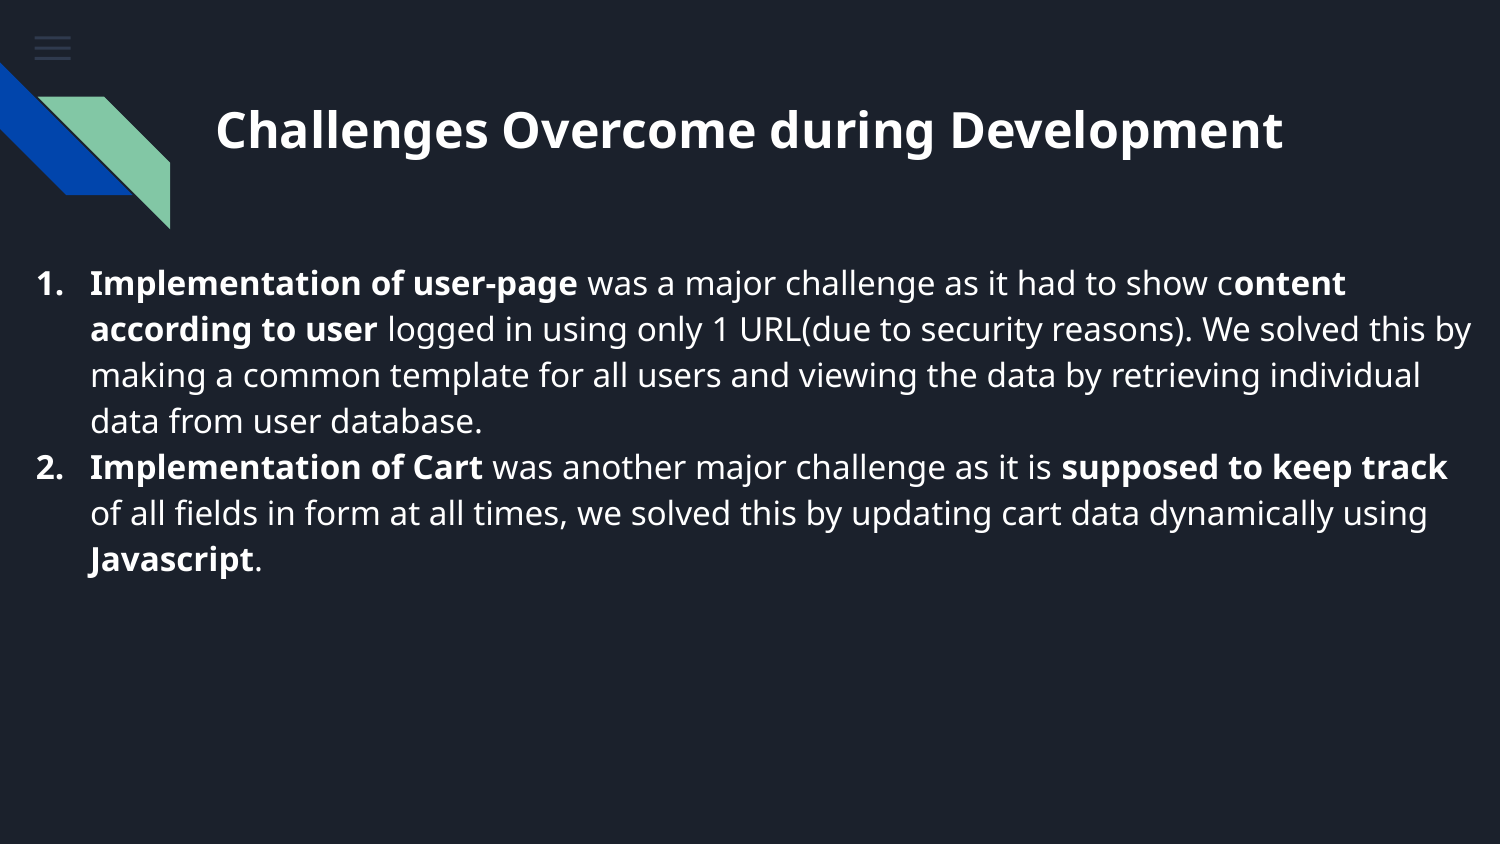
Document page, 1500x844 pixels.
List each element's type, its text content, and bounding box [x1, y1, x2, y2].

list Implementation of user-page was a major challenge as it had to show content according to user logged in using only 1 URL(due to security reasons). We solved this by making a common template for all users and viewing the data by retrieving individual data from user database. Implementation of Cart was another major challenge as it is supposed to keep track of all fields in form at all times, we solved this by updating cart data dynamically using Javascript. [0, 241, 1500, 777]
title Challenges Overcome during Development [0, 83, 1500, 233]
